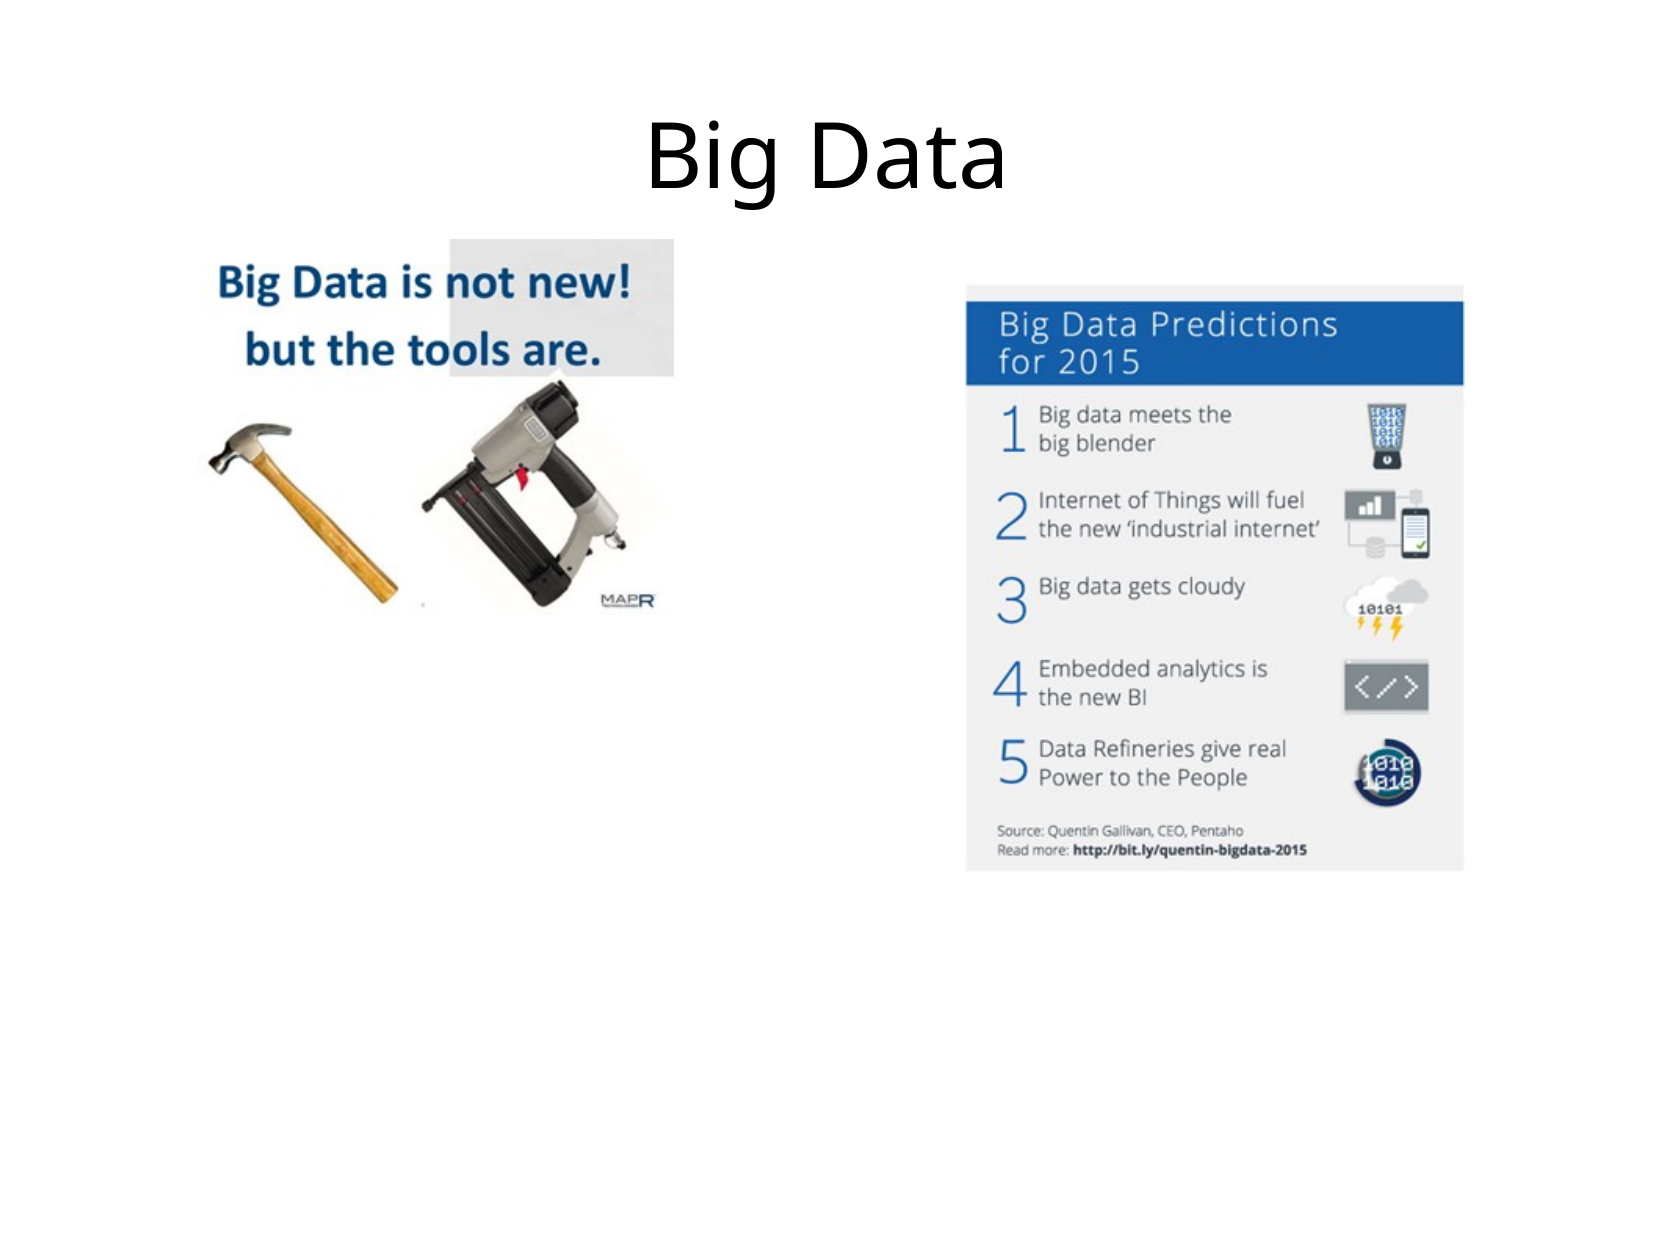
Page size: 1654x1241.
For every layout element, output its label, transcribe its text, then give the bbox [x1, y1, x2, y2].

title Big Data [82, 49, 1571, 257]
picture [964, 283, 1465, 873]
picture [173, 239, 674, 615]
